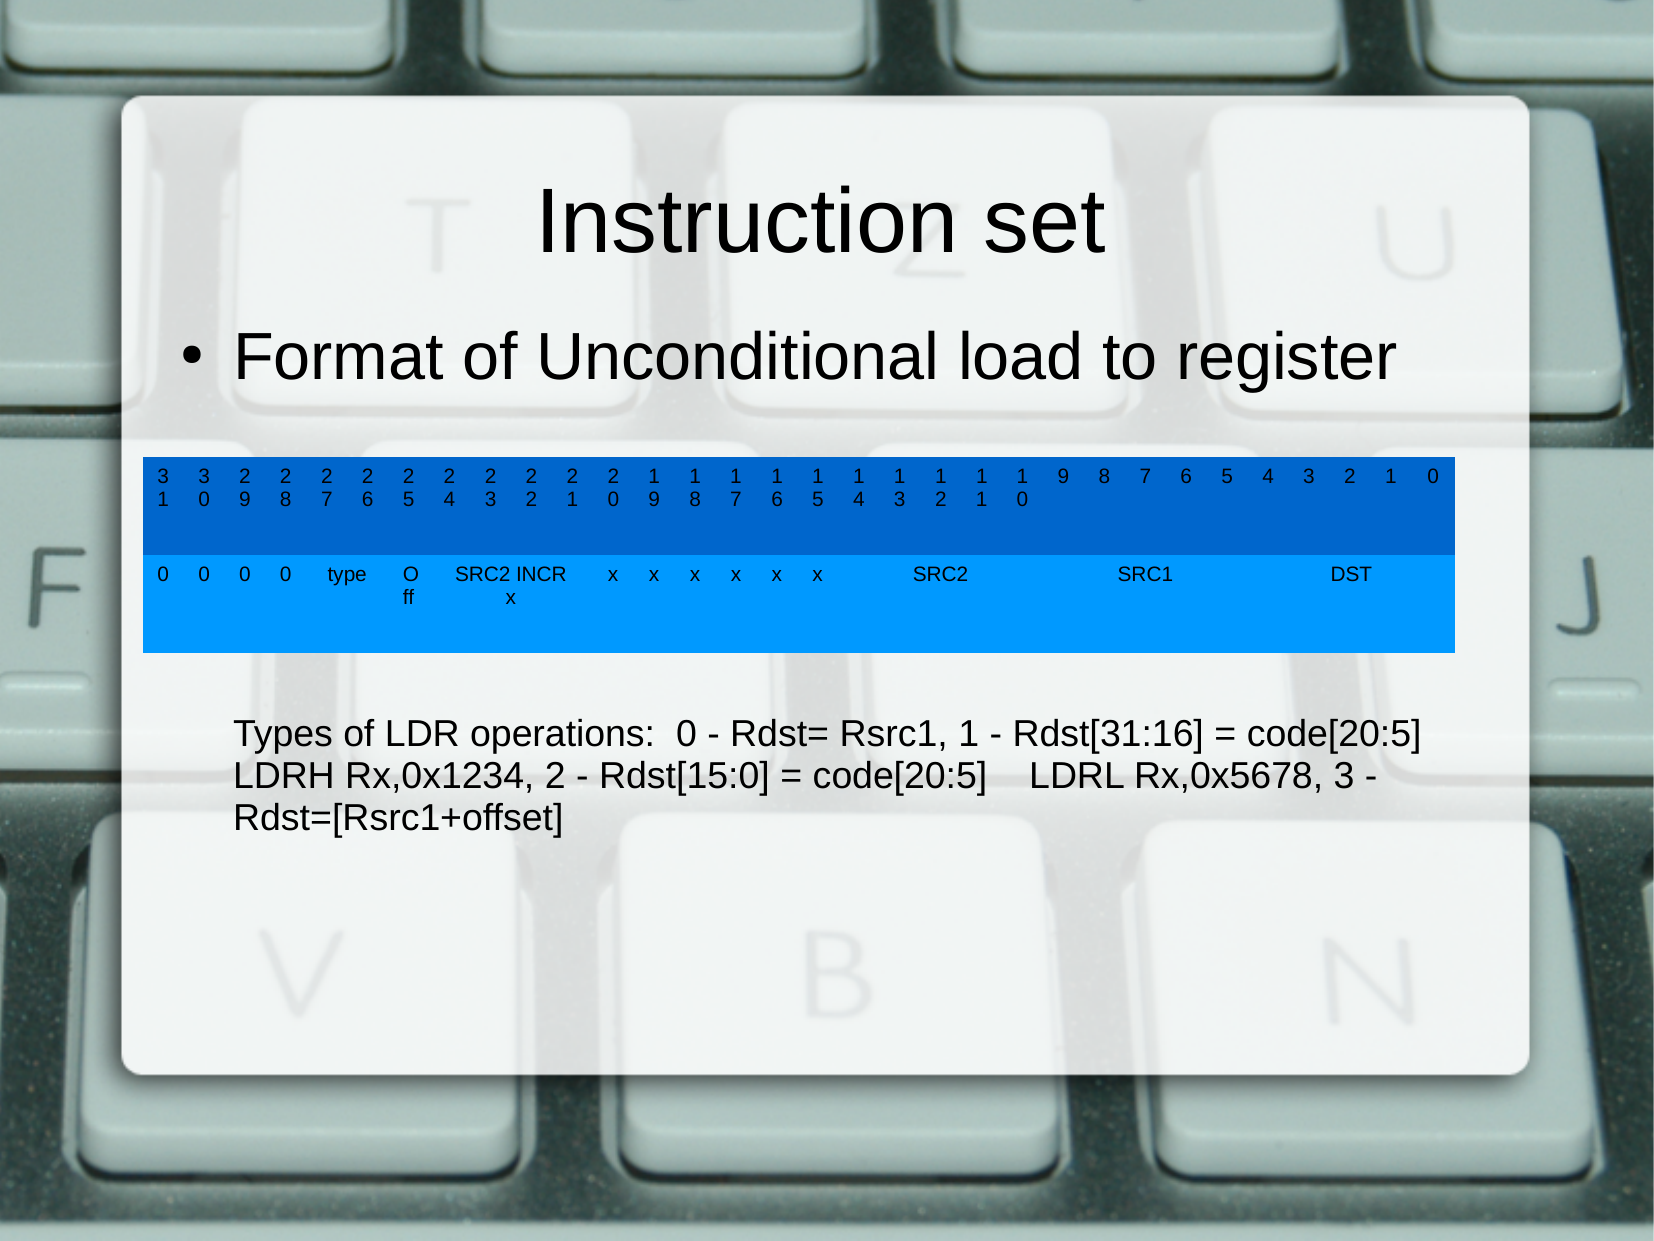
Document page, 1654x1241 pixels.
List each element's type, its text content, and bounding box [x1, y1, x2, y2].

table_header 23 [470, 457, 511, 555]
table_cell x [756, 555, 797, 653]
table_header 21 [552, 457, 593, 555]
table_cell 0 [265, 555, 306, 653]
table_cell SRC2 [838, 555, 1043, 653]
picture [0, 0, 1654, 1241]
table_header 9 [1043, 457, 1084, 555]
table_header 13 [879, 457, 920, 555]
table_header 14 [838, 457, 879, 555]
table_cell x [675, 555, 716, 653]
table_cell x [634, 555, 675, 653]
table_header 1 [1370, 457, 1411, 555]
table_header 20 [593, 457, 634, 555]
table_cell 0 [143, 555, 183, 653]
table_header 12 [920, 457, 961, 555]
table_header 17 [716, 457, 756, 555]
table_header 19 [634, 457, 675, 555]
table_header 15 [797, 457, 838, 555]
table_cell x [593, 555, 634, 653]
table_header 26 [347, 457, 388, 555]
table_header 27 [306, 457, 347, 555]
table_header 25 [388, 457, 429, 555]
table_cell DST [1248, 555, 1455, 653]
table_cell SRC1 [1043, 555, 1248, 653]
table_header 3 [1288, 457, 1329, 555]
table_header 30 [183, 457, 224, 555]
table_header 7 [1125, 457, 1166, 555]
table_header 22 [511, 457, 552, 555]
table_header 10 [1002, 457, 1043, 555]
table_header 28 [265, 457, 306, 555]
table_header 0 [1411, 457, 1455, 555]
table_header 6 [1166, 457, 1207, 555]
table_header 2 [1329, 457, 1370, 555]
table_header 31 [143, 457, 183, 555]
table_header 5 [1207, 457, 1248, 555]
table_cell SRC2 INCR x [429, 555, 593, 653]
table_header 29 [224, 457, 265, 555]
table_header 16 [756, 457, 797, 555]
table_cell type [306, 555, 388, 653]
table_header 11 [961, 457, 1002, 555]
table_header 18 [675, 457, 716, 555]
table_header 24 [429, 457, 470, 555]
table_cell 0 [224, 555, 265, 653]
table_cell Off [388, 555, 429, 653]
title Instruction set [135, 125, 1506, 318]
table_cell 0 [183, 555, 224, 653]
table_header 8 [1084, 457, 1125, 555]
list Format of Unconditional load to register [162, 318, 1501, 451]
list Types of LDR operations: 0 - Rdst= Rsrc1, 1 - Rdst[31:16] = code[20:5] LDRH Rx,0x1234, 2 - Rdst[15:0] = code[20:5] LDRL Rx,0x5678, 3 - Rdst=[Rsrc1+offset] [162, 712, 1501, 1051]
table_header 4 [1248, 457, 1288, 555]
table_cell x [797, 555, 838, 653]
table_cell x [716, 555, 756, 653]
